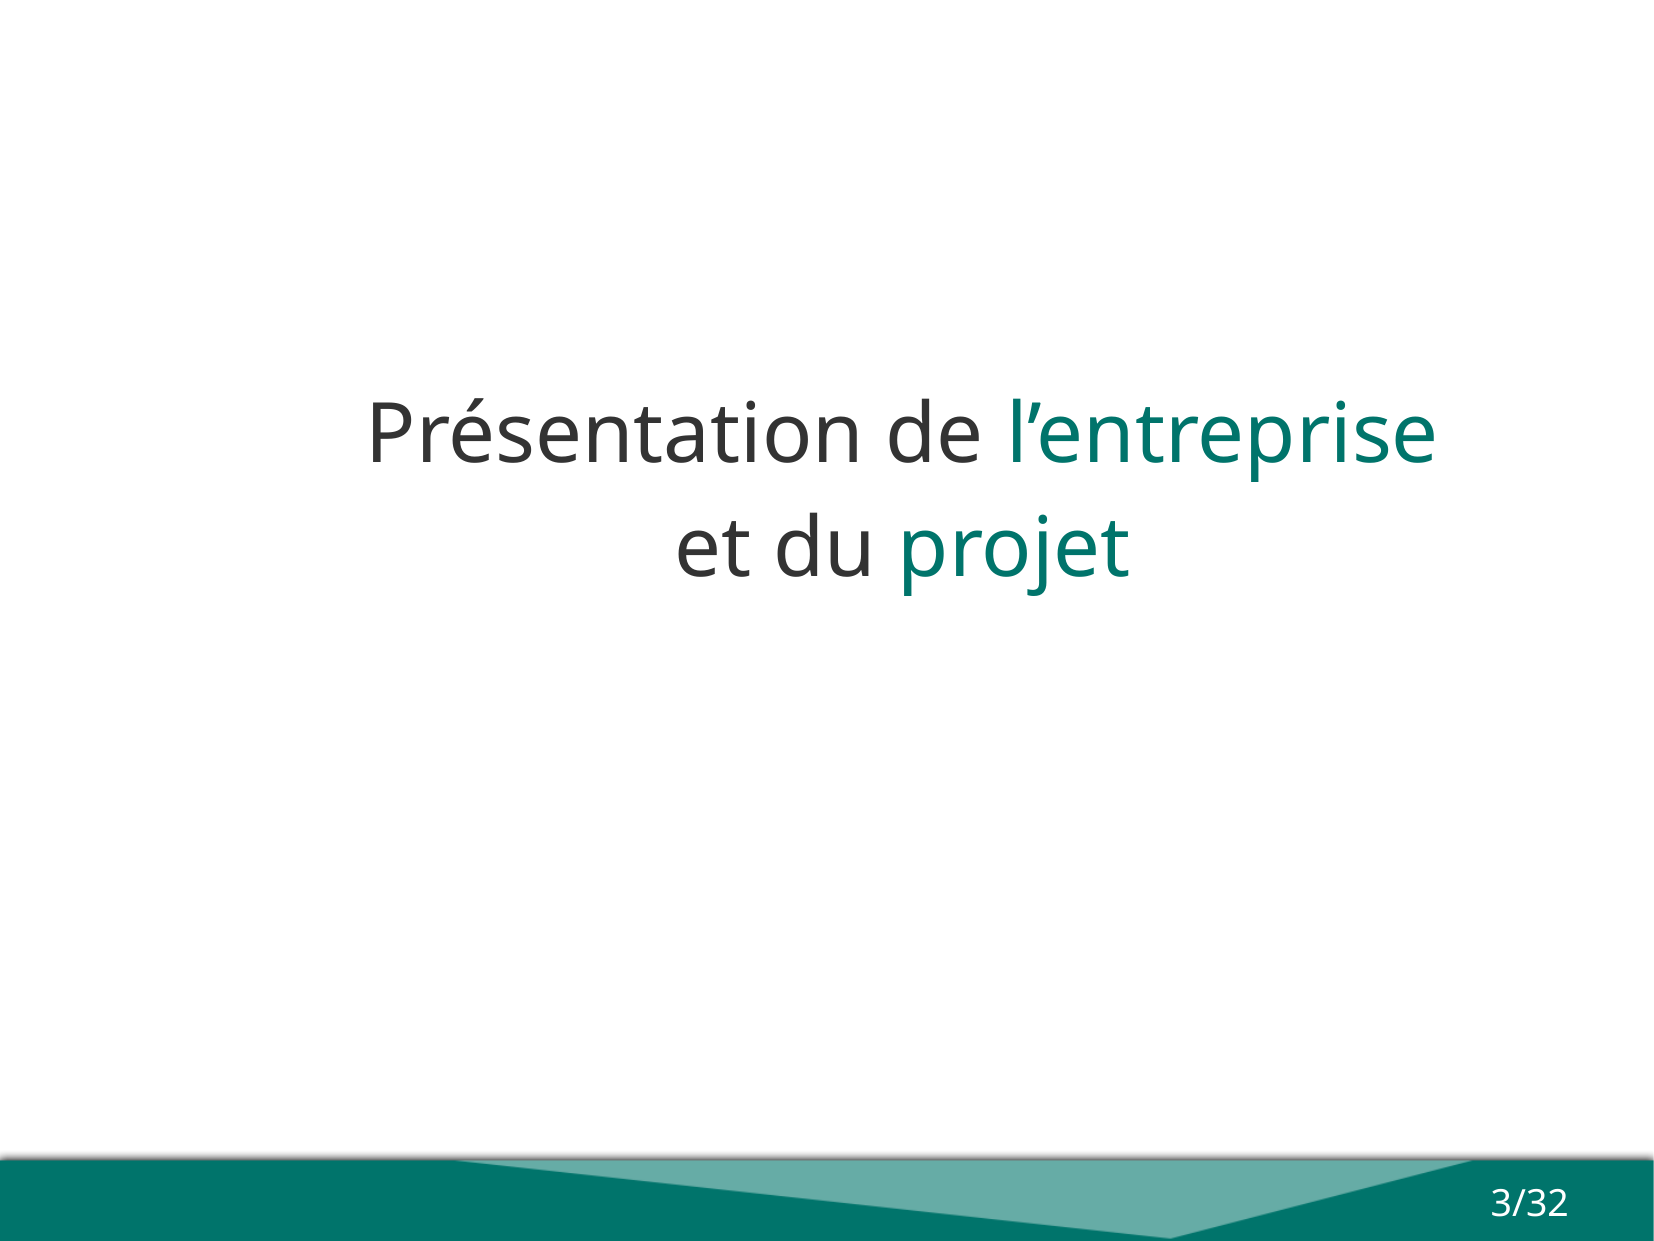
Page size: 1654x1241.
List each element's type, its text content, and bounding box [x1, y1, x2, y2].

text_box Présentation de l’entreprise et du projet [351, 366, 1303, 574]
text_box <numéro>/32 [1489, 1169, 1654, 1233]
picture [0, 0, 1654, 1241]
